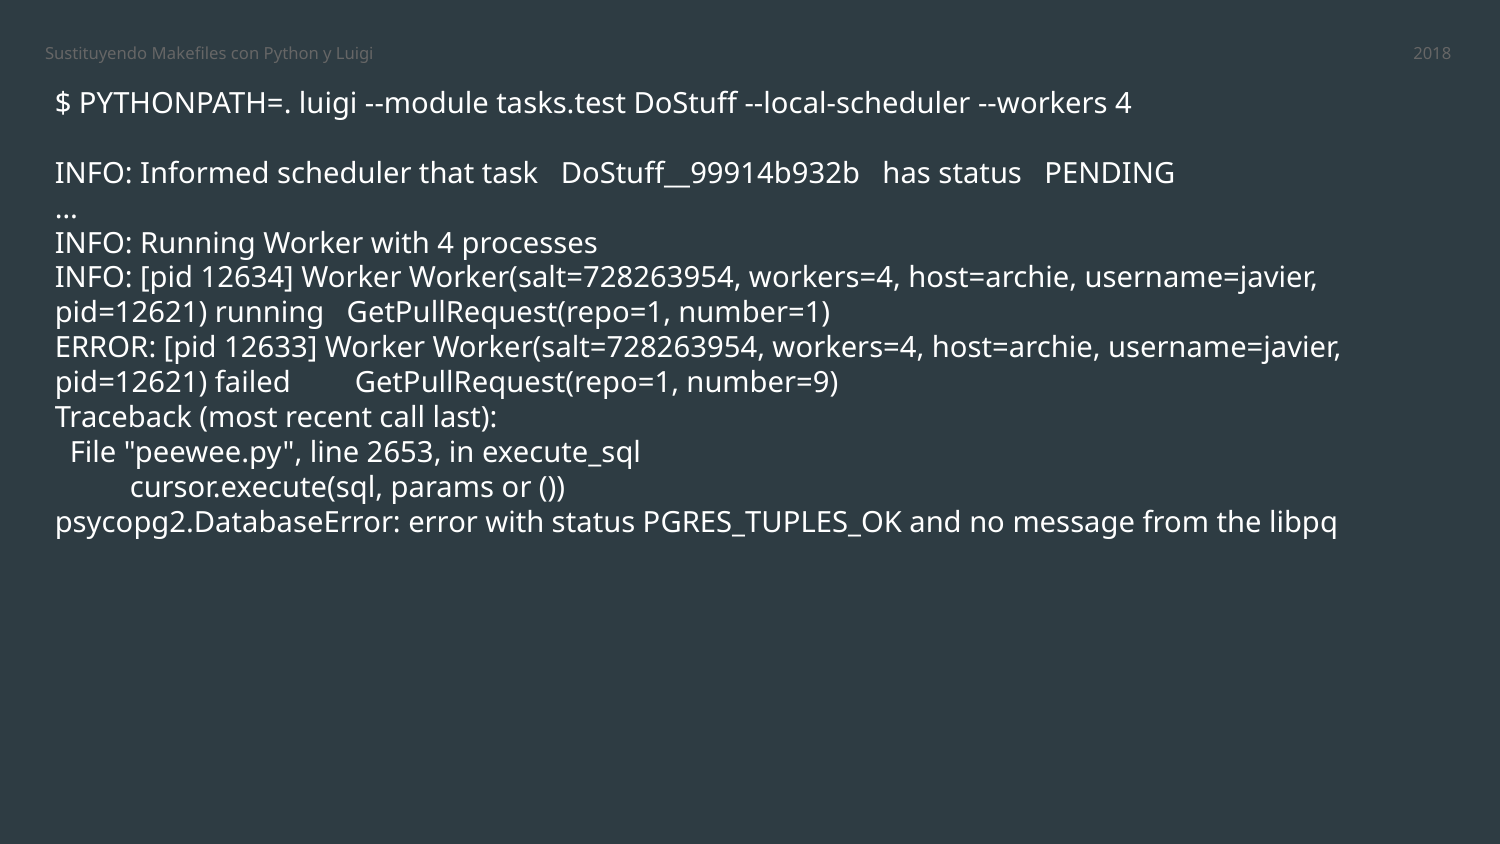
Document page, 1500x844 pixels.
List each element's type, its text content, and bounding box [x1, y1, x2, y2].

list $ PYTHONPATH=. luigi --module tasks.test DoStuff --local-scheduler --workers 4 INFO: Informed scheduler that task DoStuff__99914b932b has status PENDING … INFO: Running Worker with 4 processes INFO: [pid 12634] Worker Worker(salt=728263954, workers=4, host=archie, username=javier, pid=12621) running GetPullRequest(repo=1, number=1) ERROR: [pid 12633] Worker Worker(salt=728263954, workers=4, host=archie, username=javier, pid=12621) failed GetPullRequest(repo=1, number=9) Traceback (most recent call last): File "peewee.py", line 2653, in execute_sql cursor.execute(sql, params or ()) psycopg2.DatabaseError: error with status PGRES_TUPLES_OK and no message from the libpq [39, 69, 1465, 562]
